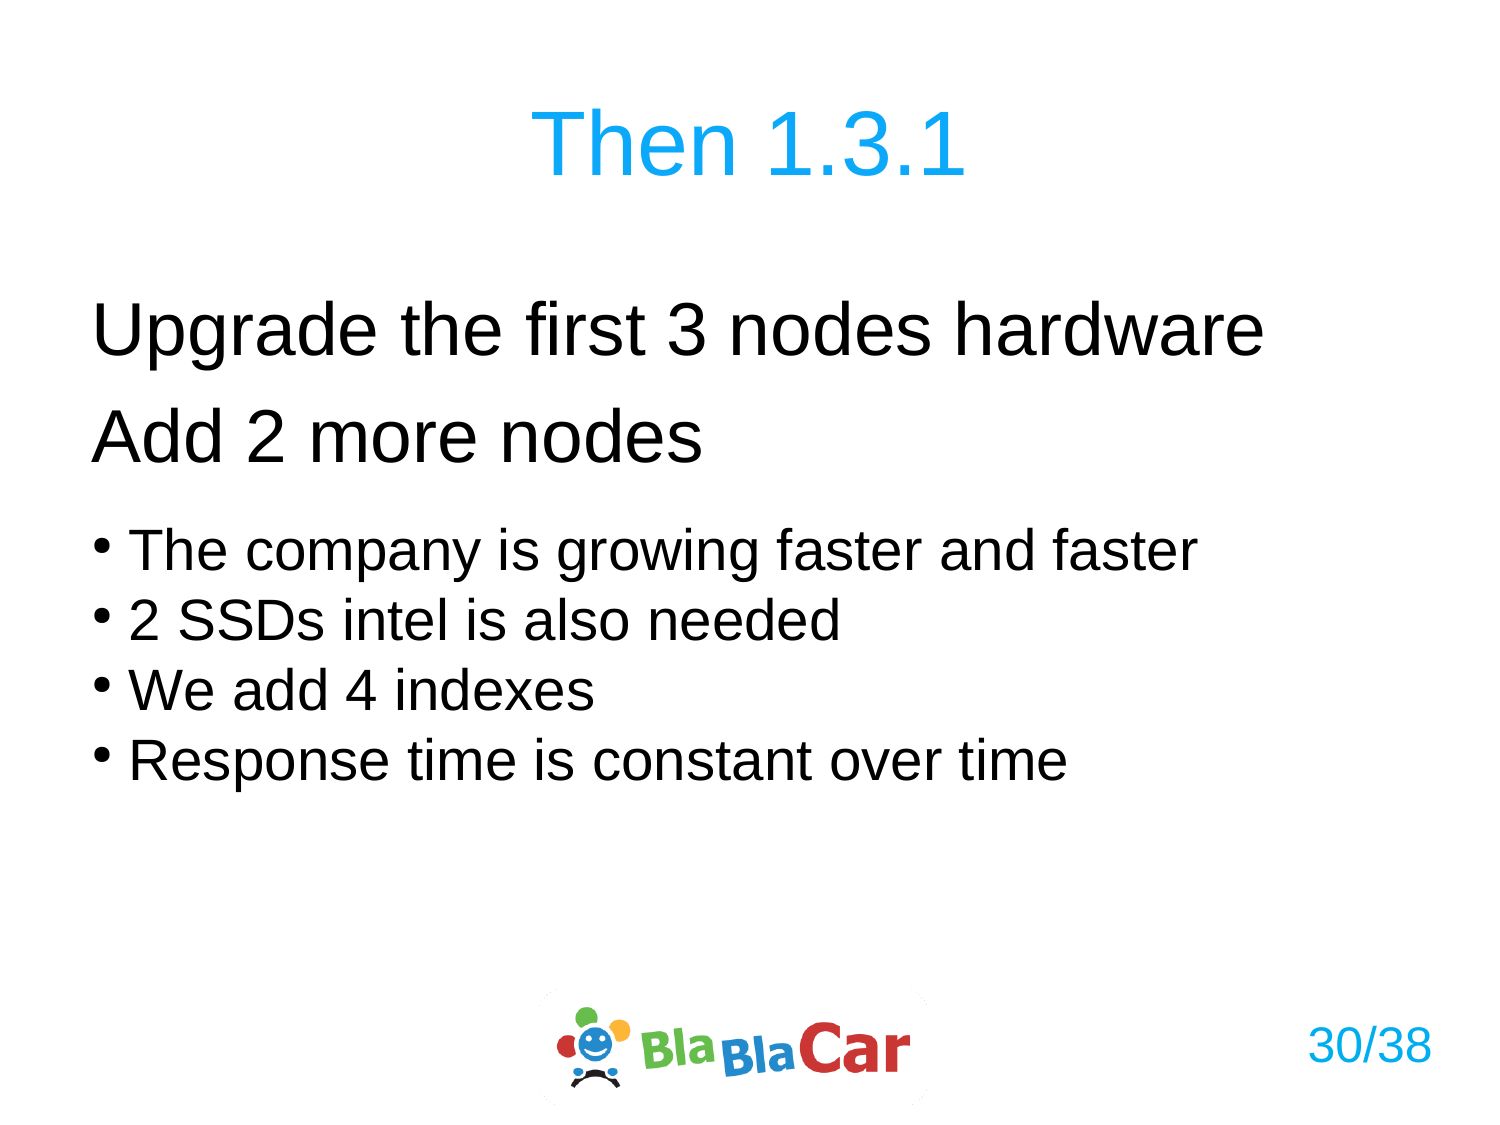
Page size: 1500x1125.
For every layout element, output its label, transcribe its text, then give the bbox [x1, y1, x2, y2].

text_box Add 2 more nodes [76, 379, 1424, 486]
title Then 1.3.1 [75, 45, 1426, 233]
text_box Upgrade the first 3 nodes hardware [76, 273, 1424, 379]
text_box The company is growing faster and faster 2 SSDs intel is also needed We add 4 indexes Response time is constant over time [76, 504, 1424, 800]
